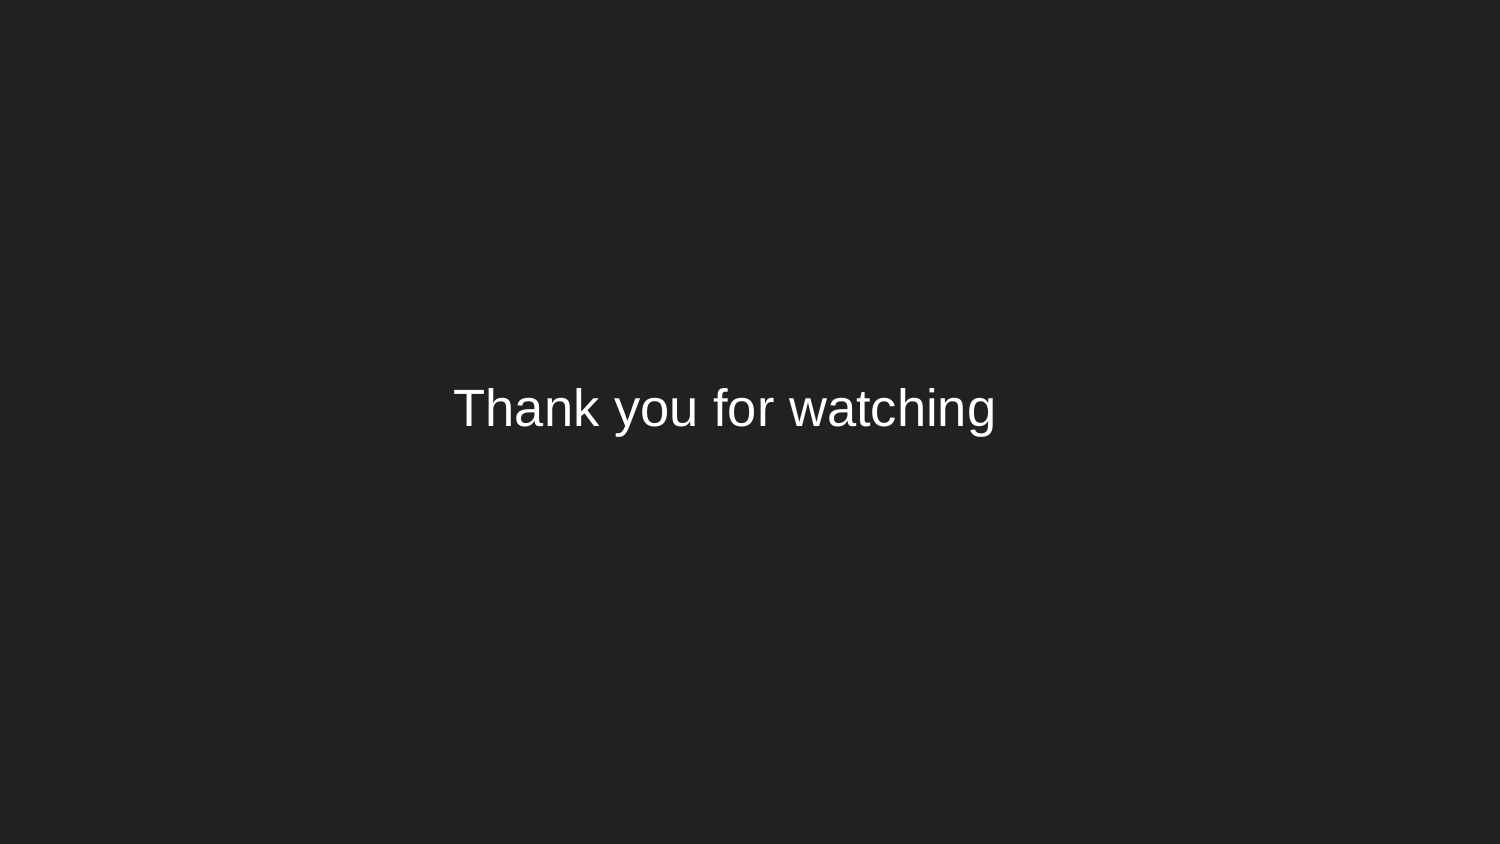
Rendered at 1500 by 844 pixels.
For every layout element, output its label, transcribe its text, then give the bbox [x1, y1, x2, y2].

title Thank you for watching [438, 358, 1049, 453]
